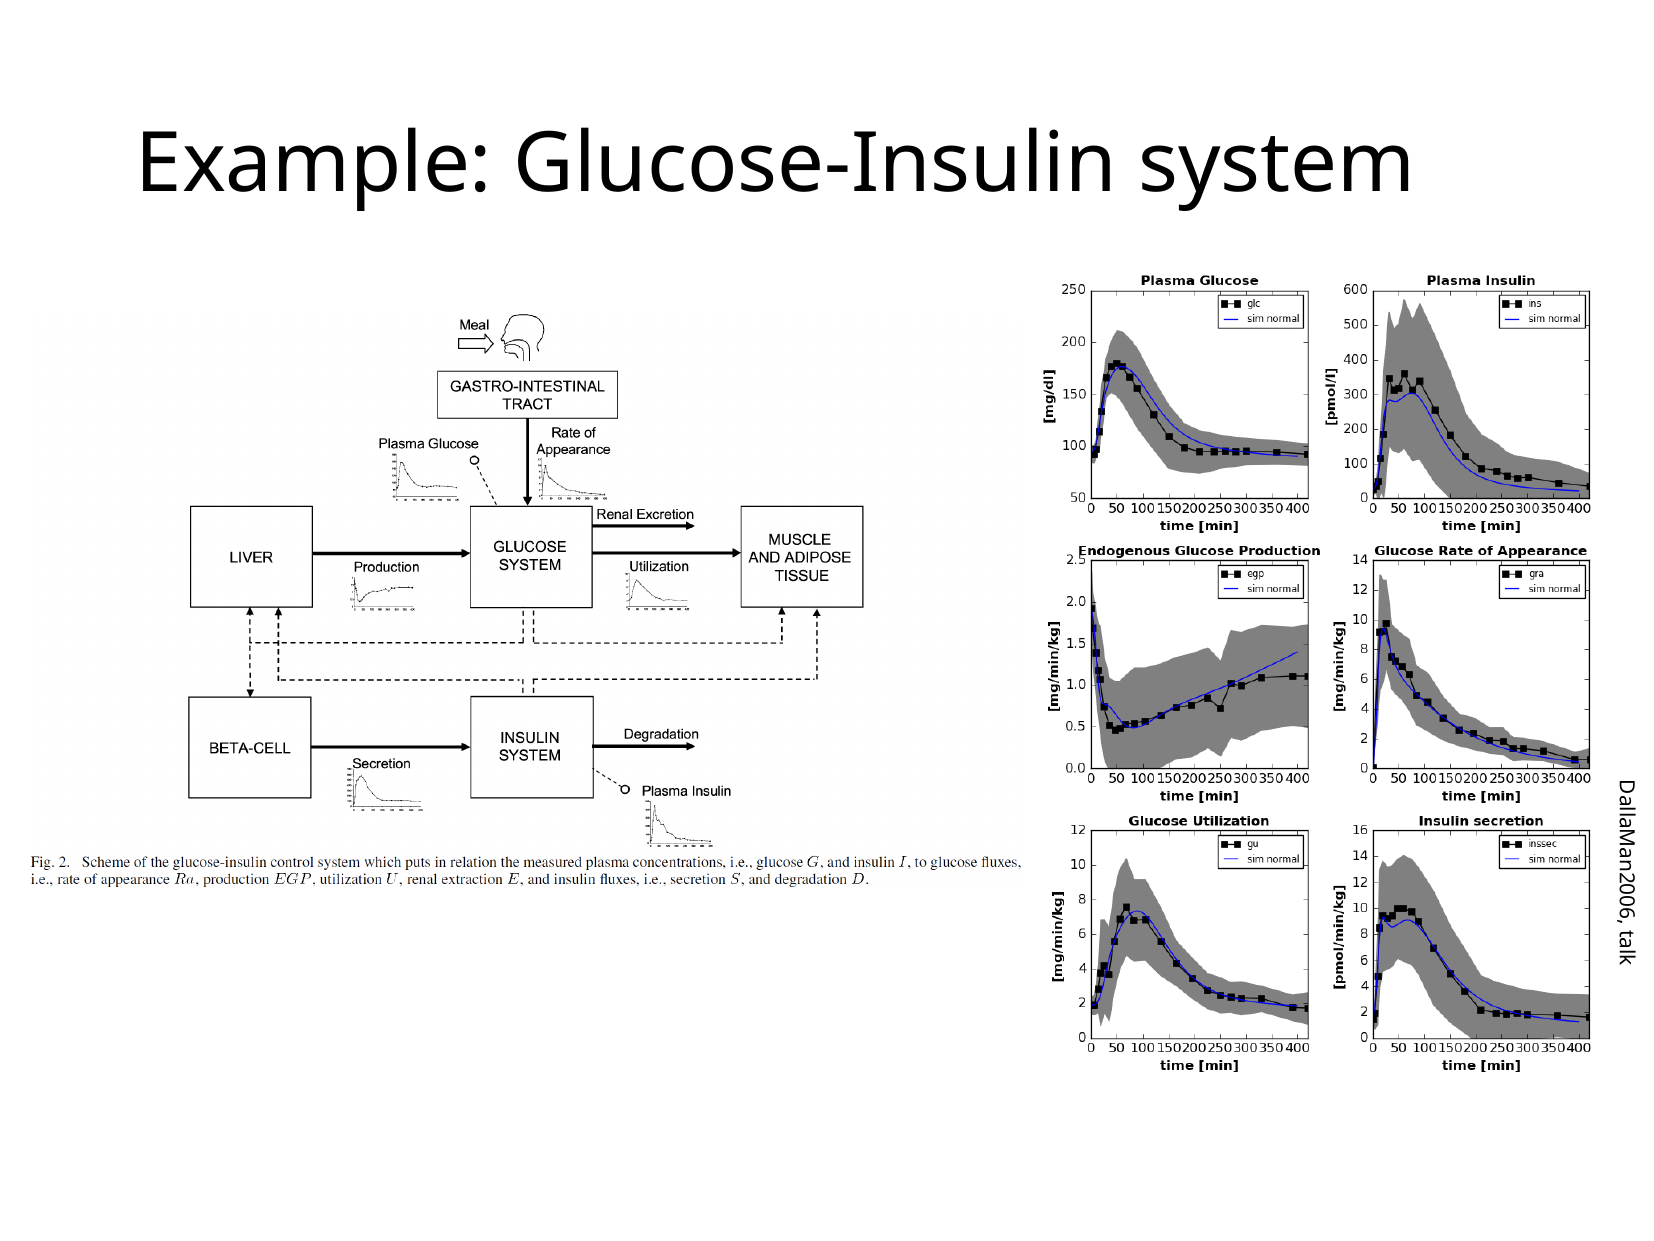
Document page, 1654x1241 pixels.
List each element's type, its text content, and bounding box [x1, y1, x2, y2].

title Example: Glucose-Insulin system [135, 10, 1624, 308]
picture [30, 314, 1021, 887]
text_box DallaMan2006, talk [1605, 765, 1650, 1010]
picture [1035, 267, 1599, 1081]
